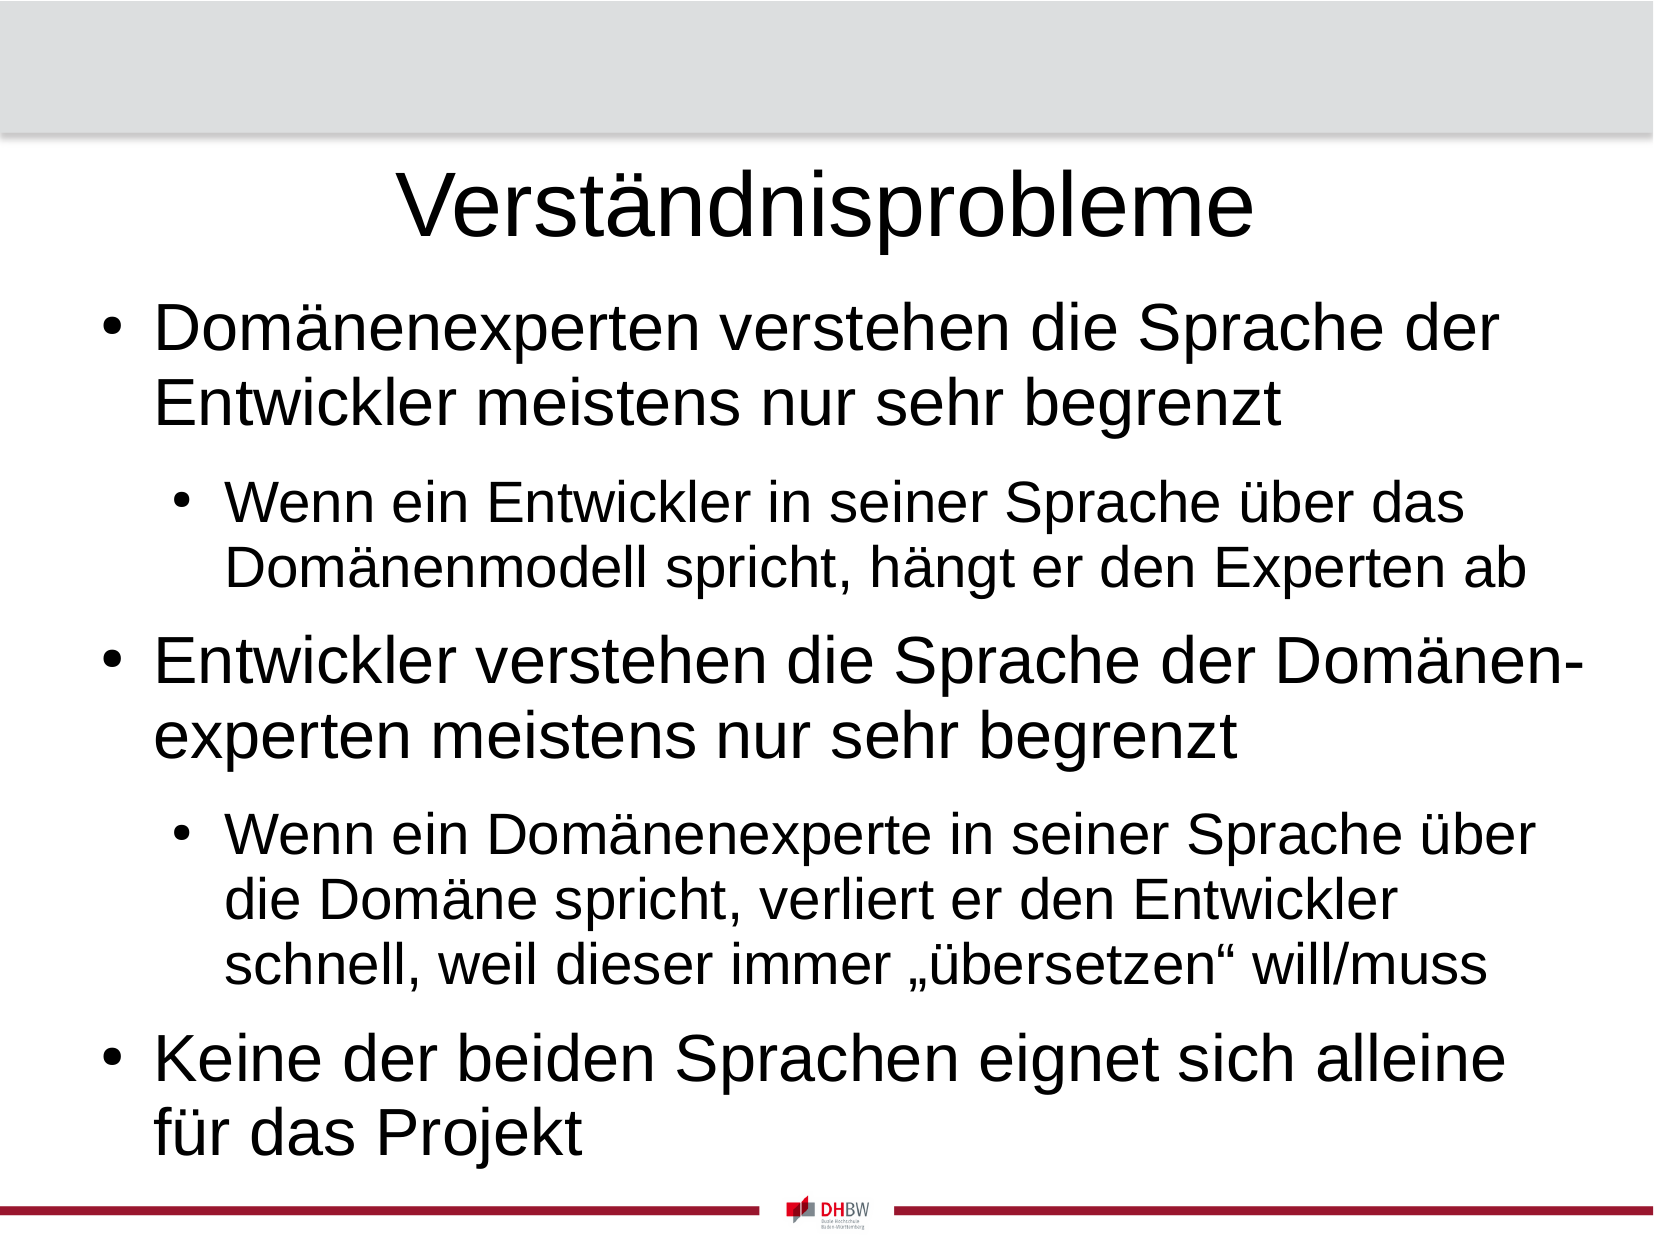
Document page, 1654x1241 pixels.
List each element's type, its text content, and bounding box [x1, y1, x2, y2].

picture [0, 1, 1654, 1237]
list Domänenexperten verstehen die Sprache der Entwickler meistens nur sehr begrenzt Wenn ein Entwickler in seiner Sprache über das Domänenmodell spricht, hängt er den Experten ab Entwickler verstehen die Sprache der Domänen-experten meistens nur sehr begrenzt Wenn ein Domänenexperte in seiner Sprache über die Domäne spricht, verliert er den Entwickler schnell, weil dieser immer „übersetzen“ will/muss Keine der beiden Sprachen eignet sich alleine für das Projekt [82, 290, 1595, 1171]
title Verständnisprobleme [82, 147, 1571, 257]
